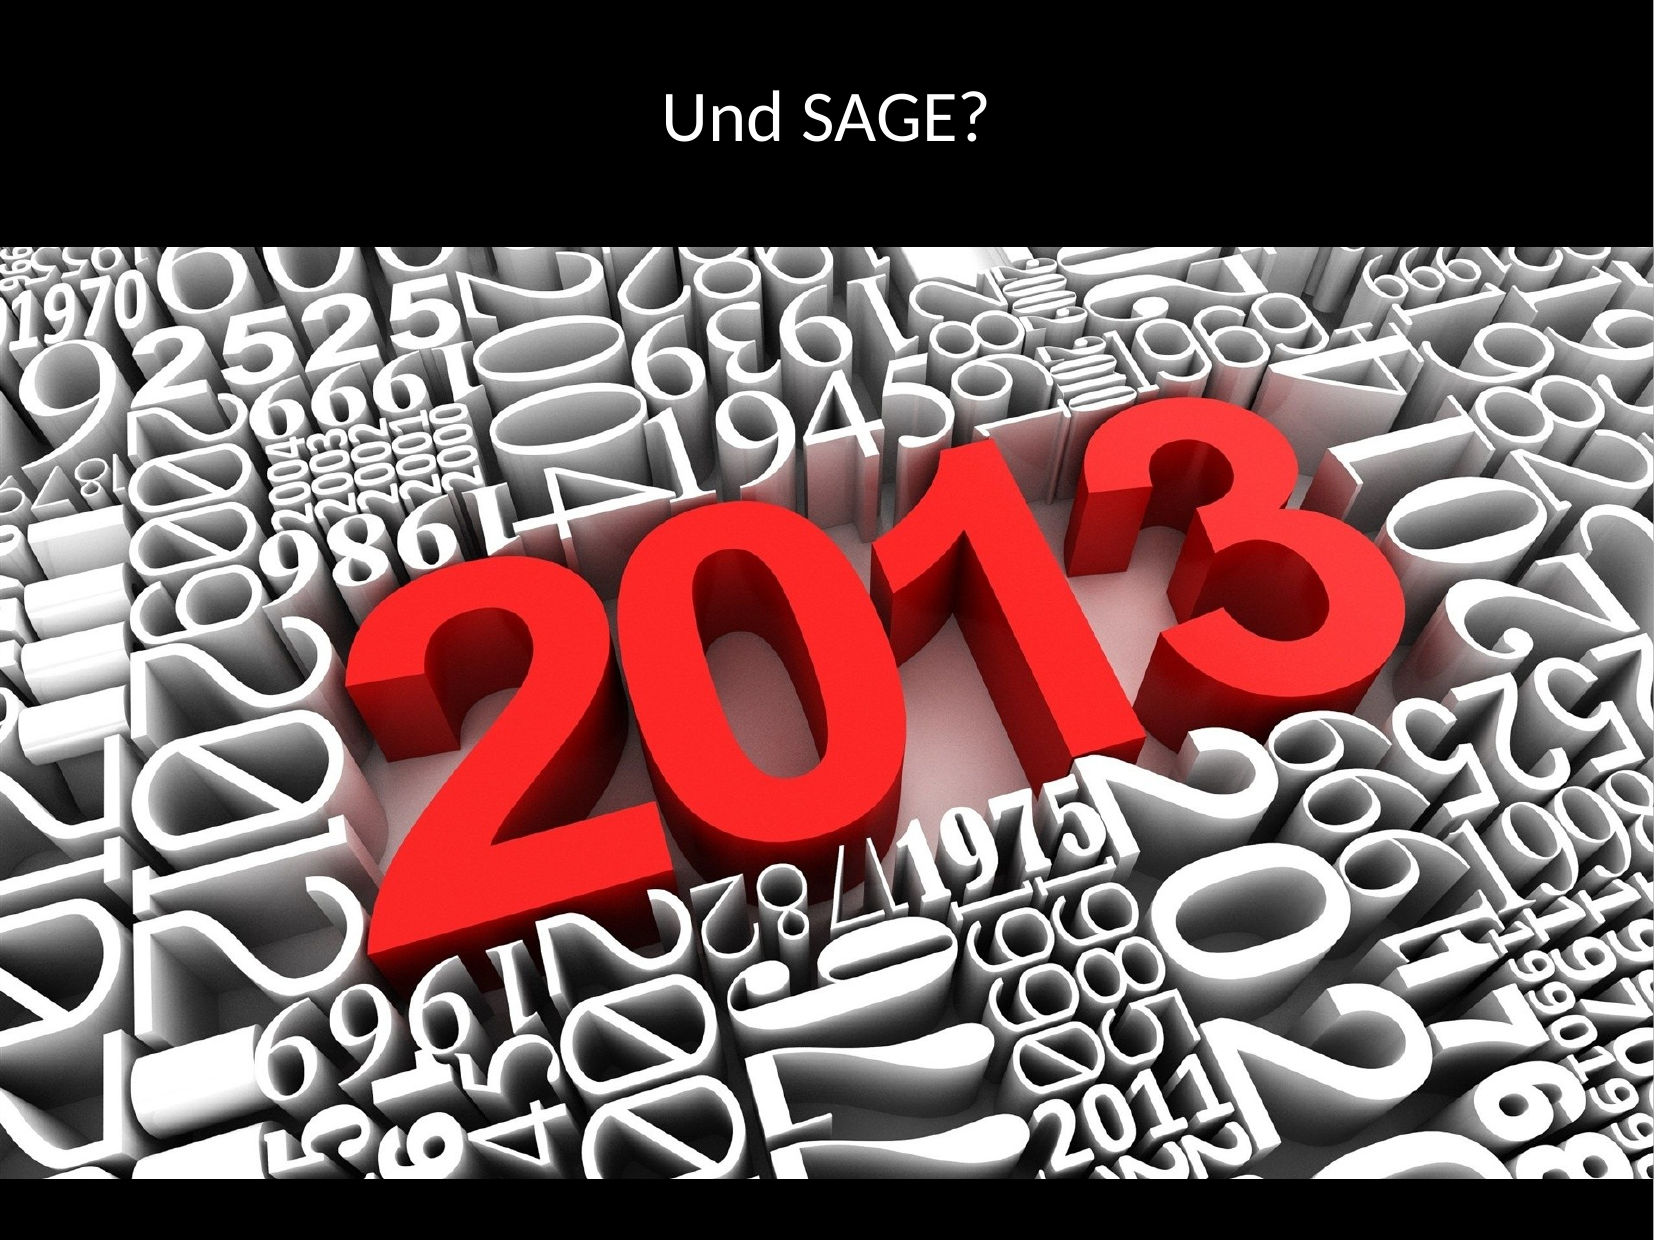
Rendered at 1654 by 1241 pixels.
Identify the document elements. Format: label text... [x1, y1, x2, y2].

text_box Und SAGE? [0, 78, 1654, 183]
picture [0, 247, 1654, 1179]
